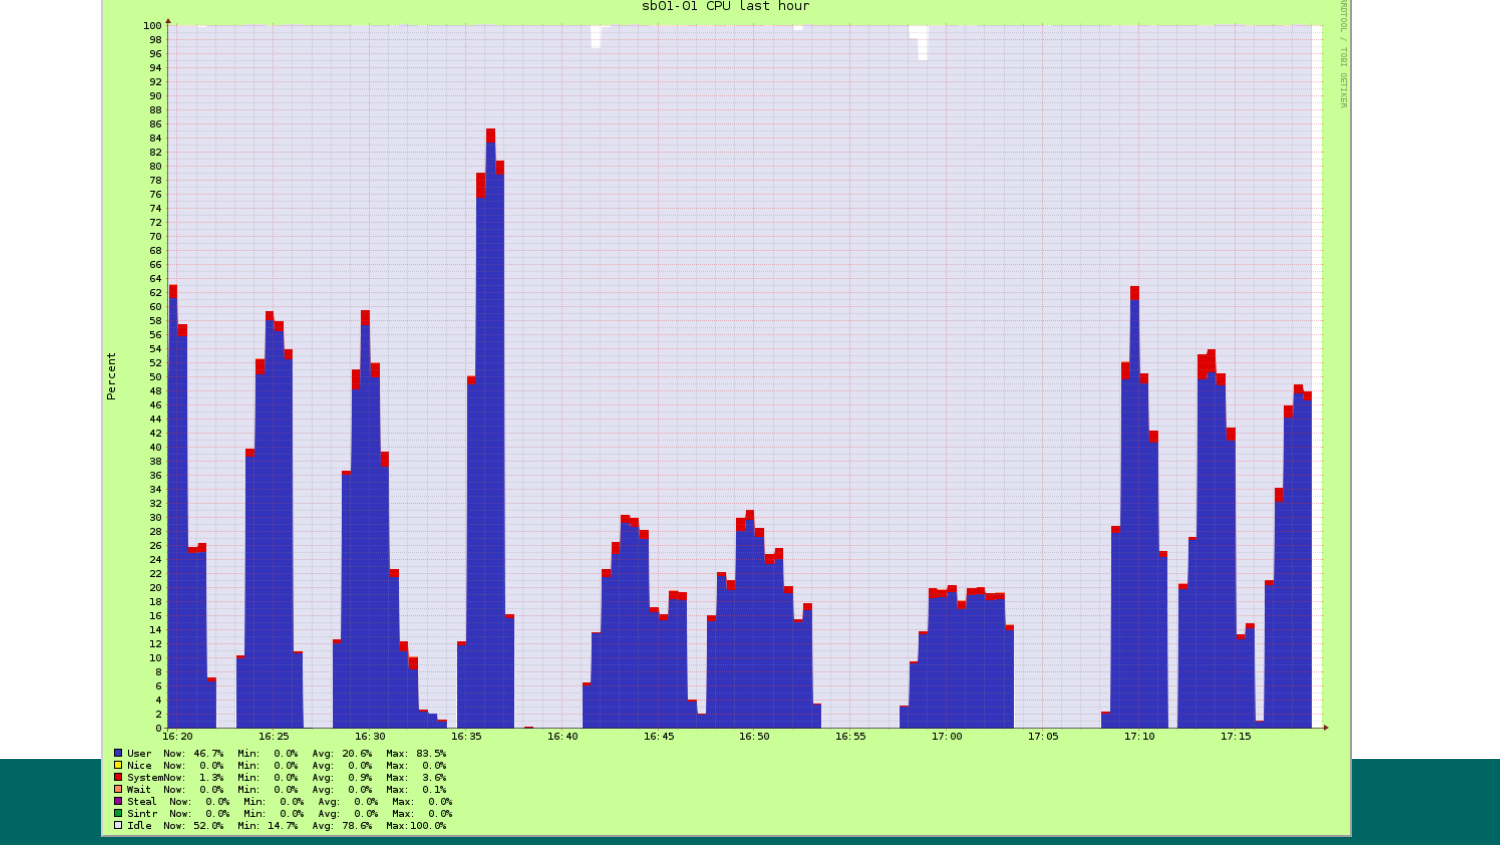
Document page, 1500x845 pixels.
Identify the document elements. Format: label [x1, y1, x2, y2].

picture [101, 0, 1352, 837]
